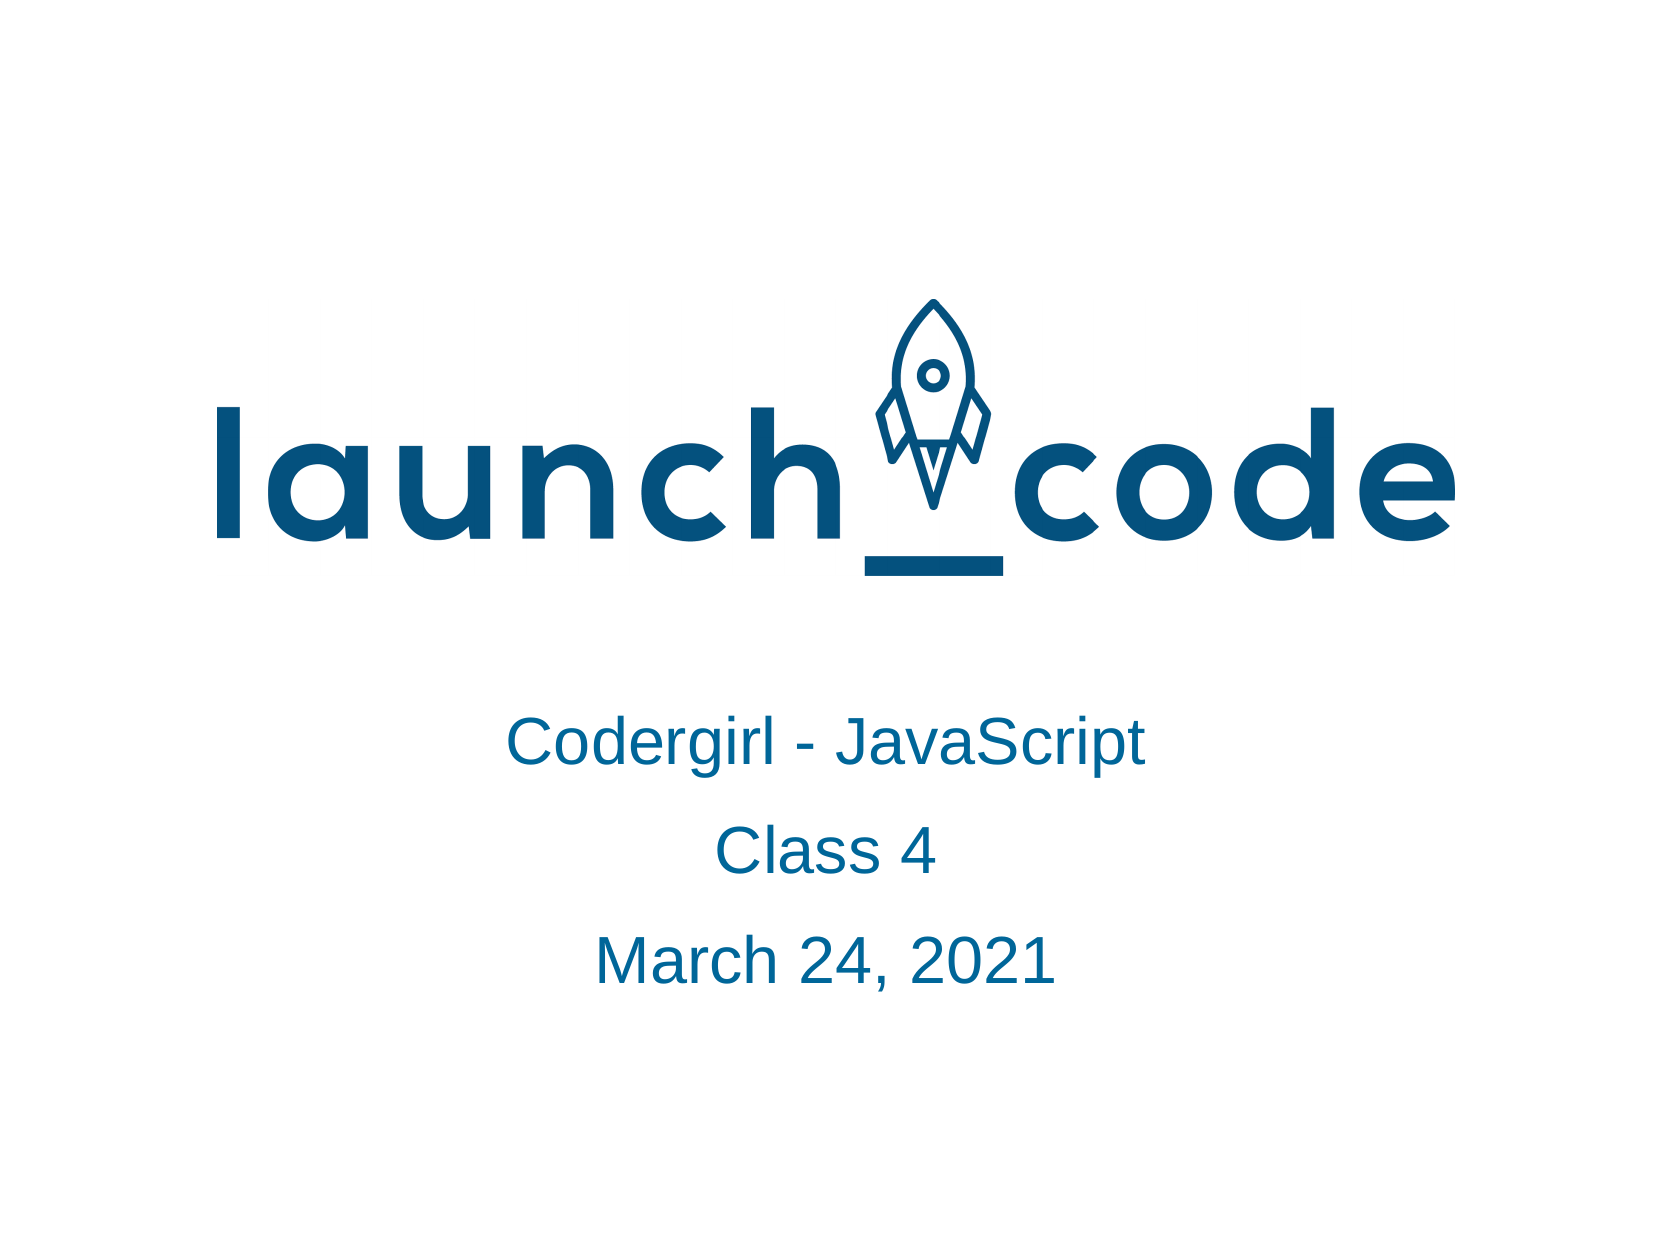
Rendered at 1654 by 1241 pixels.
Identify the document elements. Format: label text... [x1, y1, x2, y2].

picture [217, 300, 1455, 576]
subtitle Codergirl - JavaScript Class 4 March 24, 2021 [82, 290, 1571, 1186]
